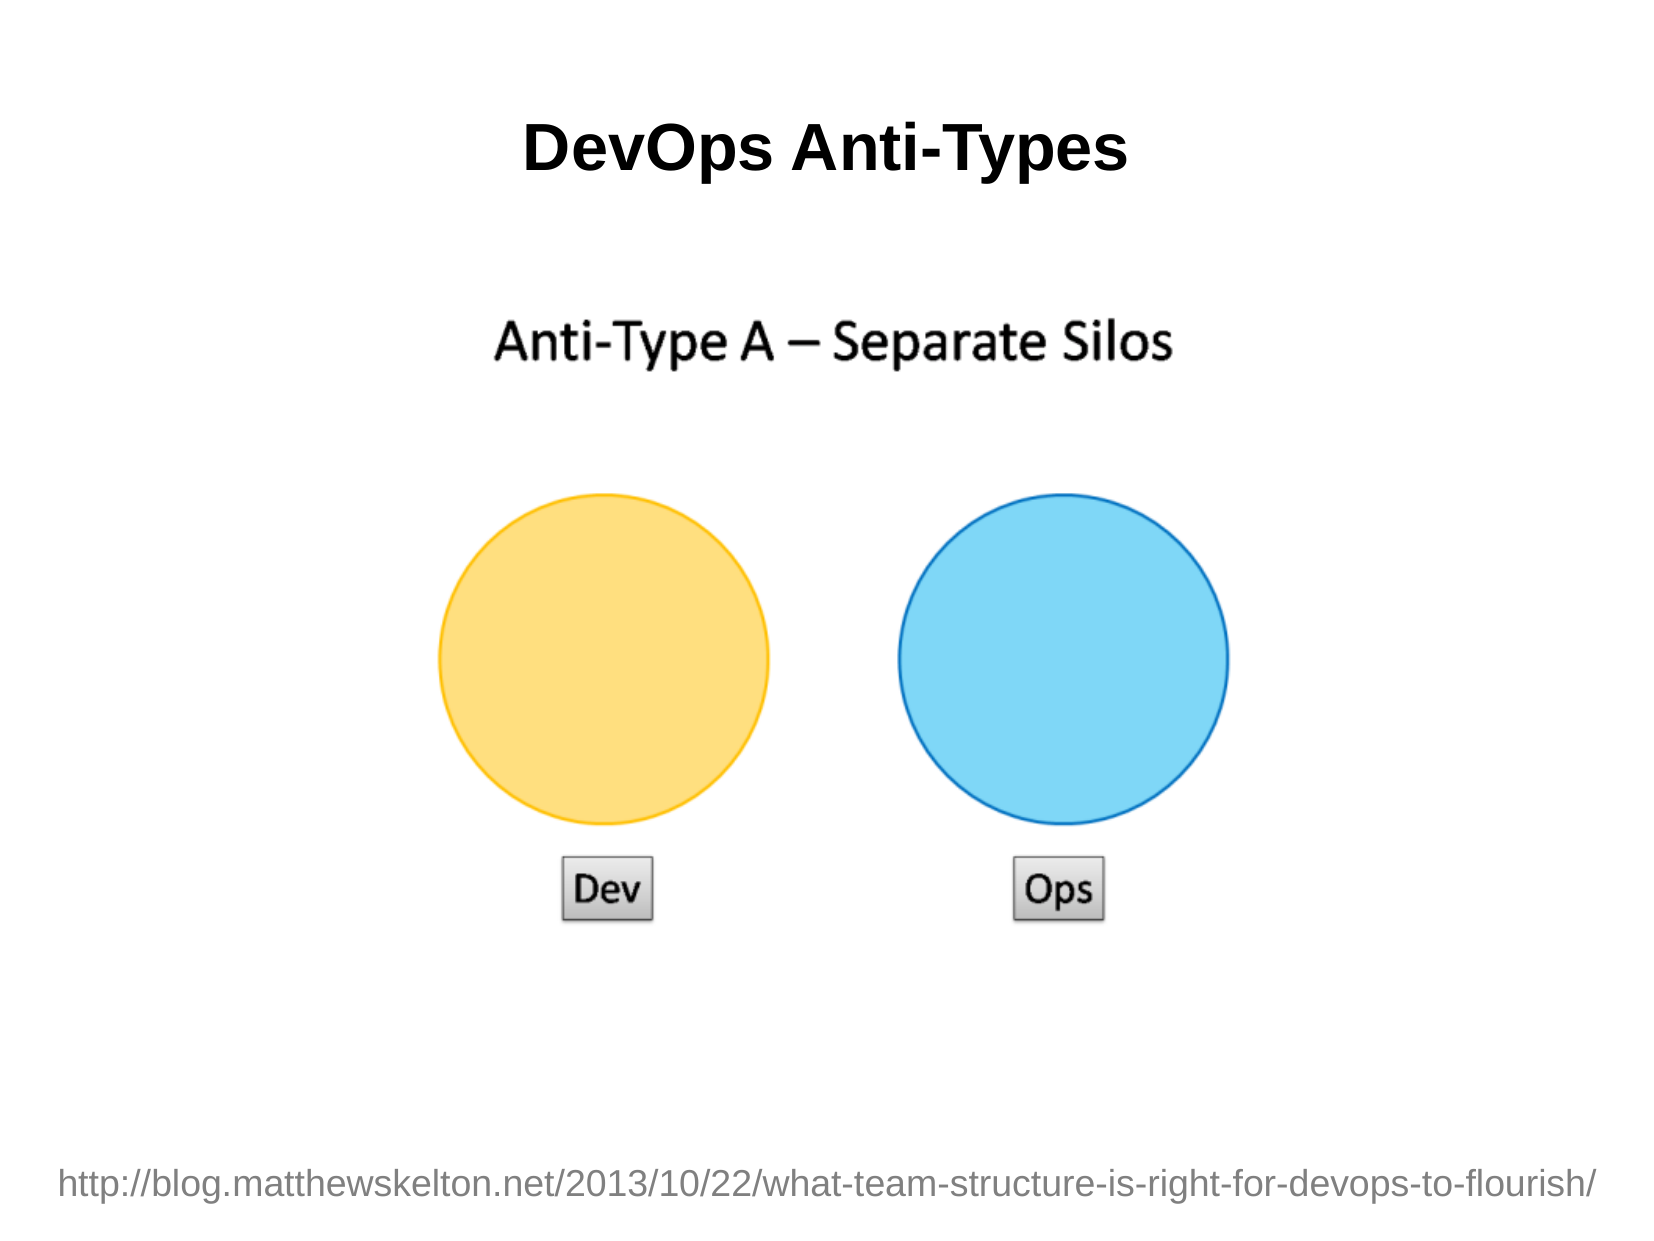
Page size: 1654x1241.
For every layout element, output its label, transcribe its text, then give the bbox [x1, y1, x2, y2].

subtitle DevOps Anti-Types [82, 0, 1571, 628]
picture [341, 248, 1326, 988]
text_box http://blog.matthewskelton.net/2013/10/22/what-team-structure-is-right-for-devops-to-flourish/ [42, 1155, 1611, 1212]
